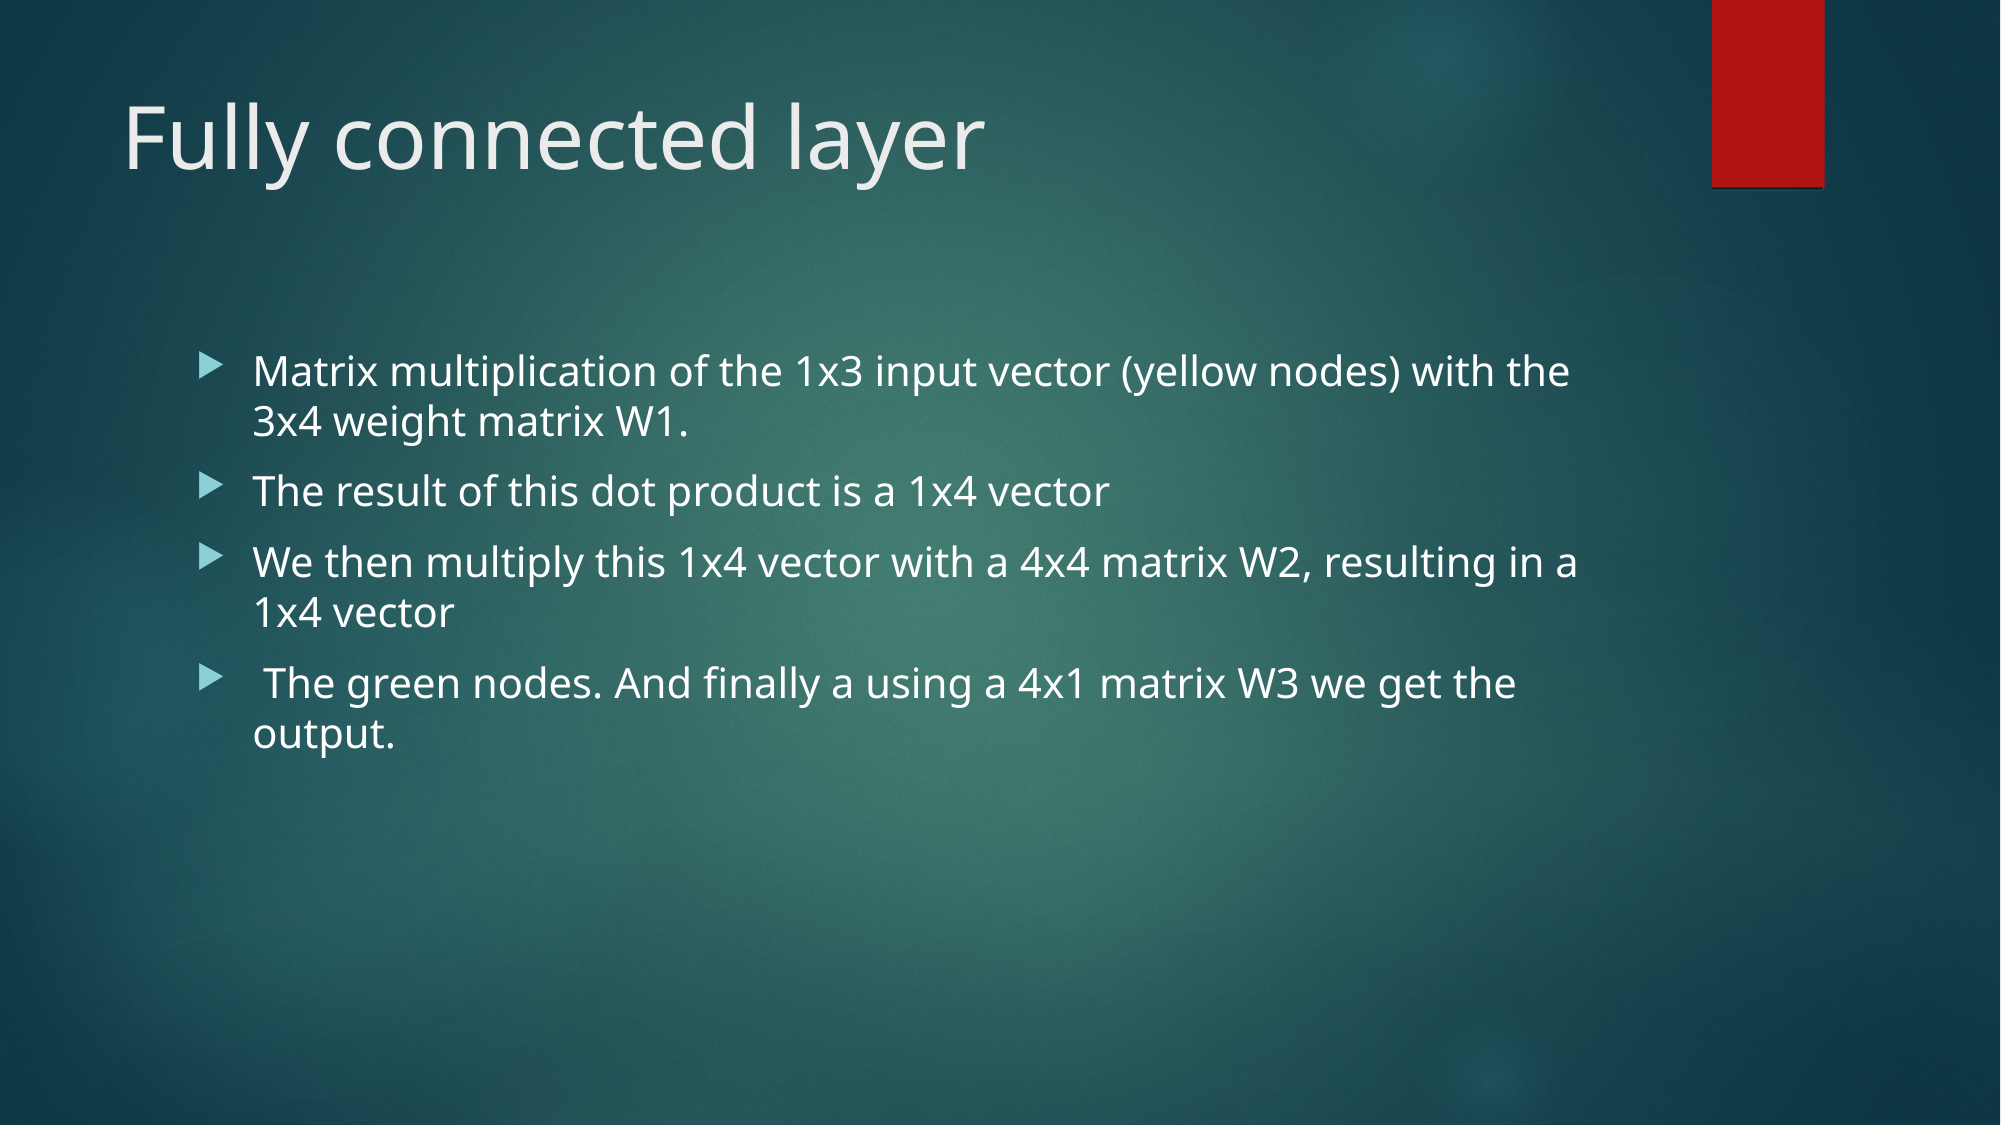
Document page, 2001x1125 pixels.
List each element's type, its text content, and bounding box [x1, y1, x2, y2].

picture [0, 0, 2001, 1125]
title Fully connected layer [106, 74, 1649, 304]
list Matrix multiplication of the 1x3 input vector (yellow nodes) with the 3x4 weight matrix W1. The result of this dot product is a 1x4 vector We then multiply this 1x4 vector with a 4x4 matrix W2, resulting in a 1x4 vector The green nodes. And finally a using a 4x1 matrix W3 we get the output. [181, 336, 1649, 1025]
